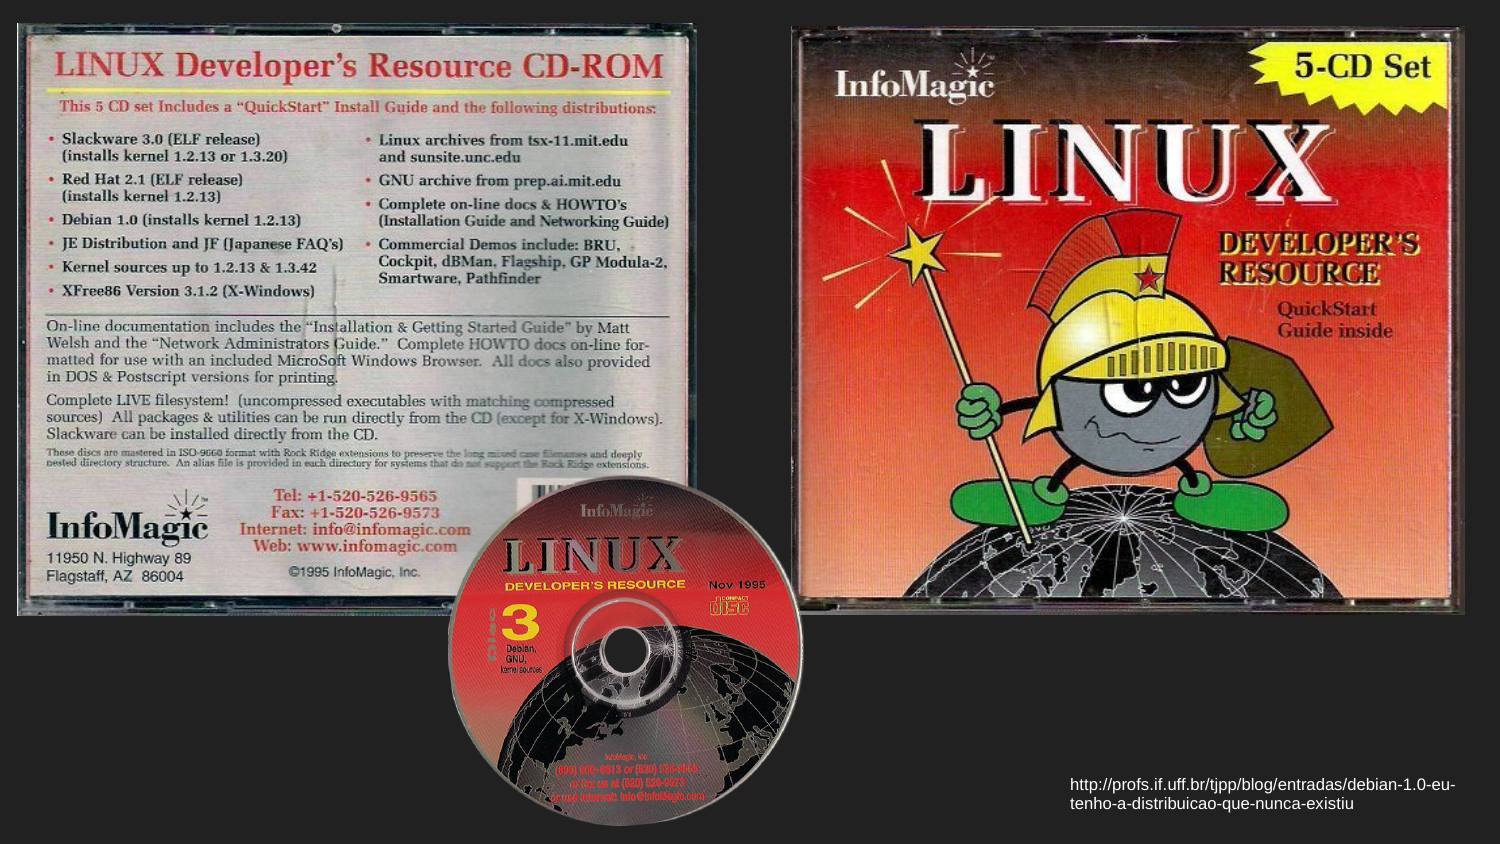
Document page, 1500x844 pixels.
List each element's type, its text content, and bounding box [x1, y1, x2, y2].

text_box http://profs.if.uff.br/tjpp/blog/entradas/debian-1.0-eu-tenho-a-distribuicao-que-nunca-existiu [1055, 767, 1489, 825]
picture [17, 23, 1465, 829]
